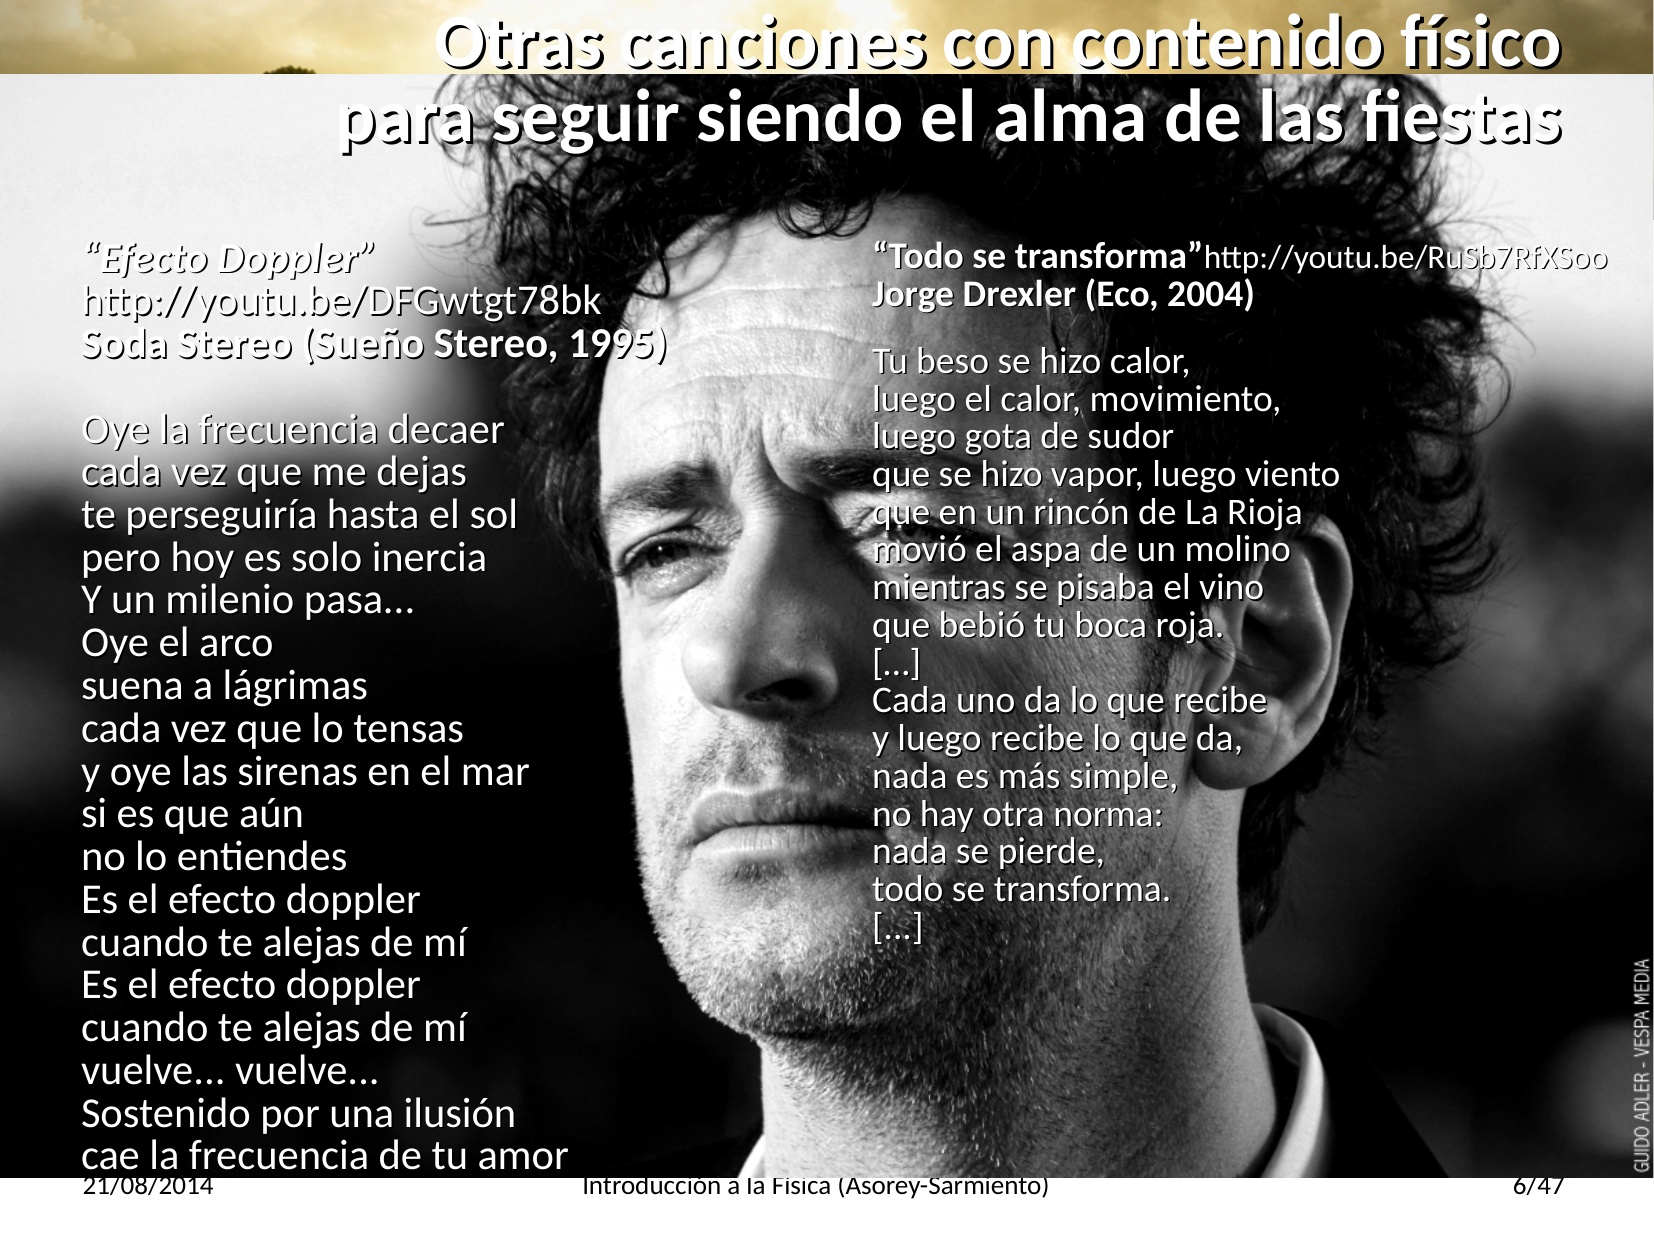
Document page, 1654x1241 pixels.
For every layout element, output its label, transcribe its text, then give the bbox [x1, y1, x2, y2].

title Otras canciones con contenido físico para seguir siendo el alma de las fiestas [75, 0, 1564, 177]
list “Todo se transforma”http://youtu.be/RuSb7RfXSoo Jorge Drexler (Eco, 2004) Tu beso se hizo calor, luego el calor, movimiento, luego gota de sudor que se hizo vapor, luego viento que en un rincón de La Rioja movió el aspa de un molino mientras se pisaba el vino que bebió tu boca roja. […] Cada uno da lo que recibe y luego recibe lo que da, nada es más simple, no hay otra norma: nada se pierde, todo se transforma. [...] [810, 240, 1636, 1186]
list “Efecto Doppler” http://youtu.be/DFGwtgt78bk Soda Stereo (Sueño Stereo, 1995) Oye la frecuencia decaer cada vez que me dejas te perseguiría hasta el sol pero hoy es solo inercia Y un milenio pasa... Oye el arco suena a lágrimas cada vez que lo tensas y oye las sirenas en el mar si es que aún no lo entiendes Es el efecto doppler cuando te alejas de mí Es el efecto doppler cuando te alejas de mí vuelve... vuelve... Sostenido por una ilusión cae la frecuencia de tu amor [38, 240, 810, 1186]
picture [0, 0, 1654, 1178]
